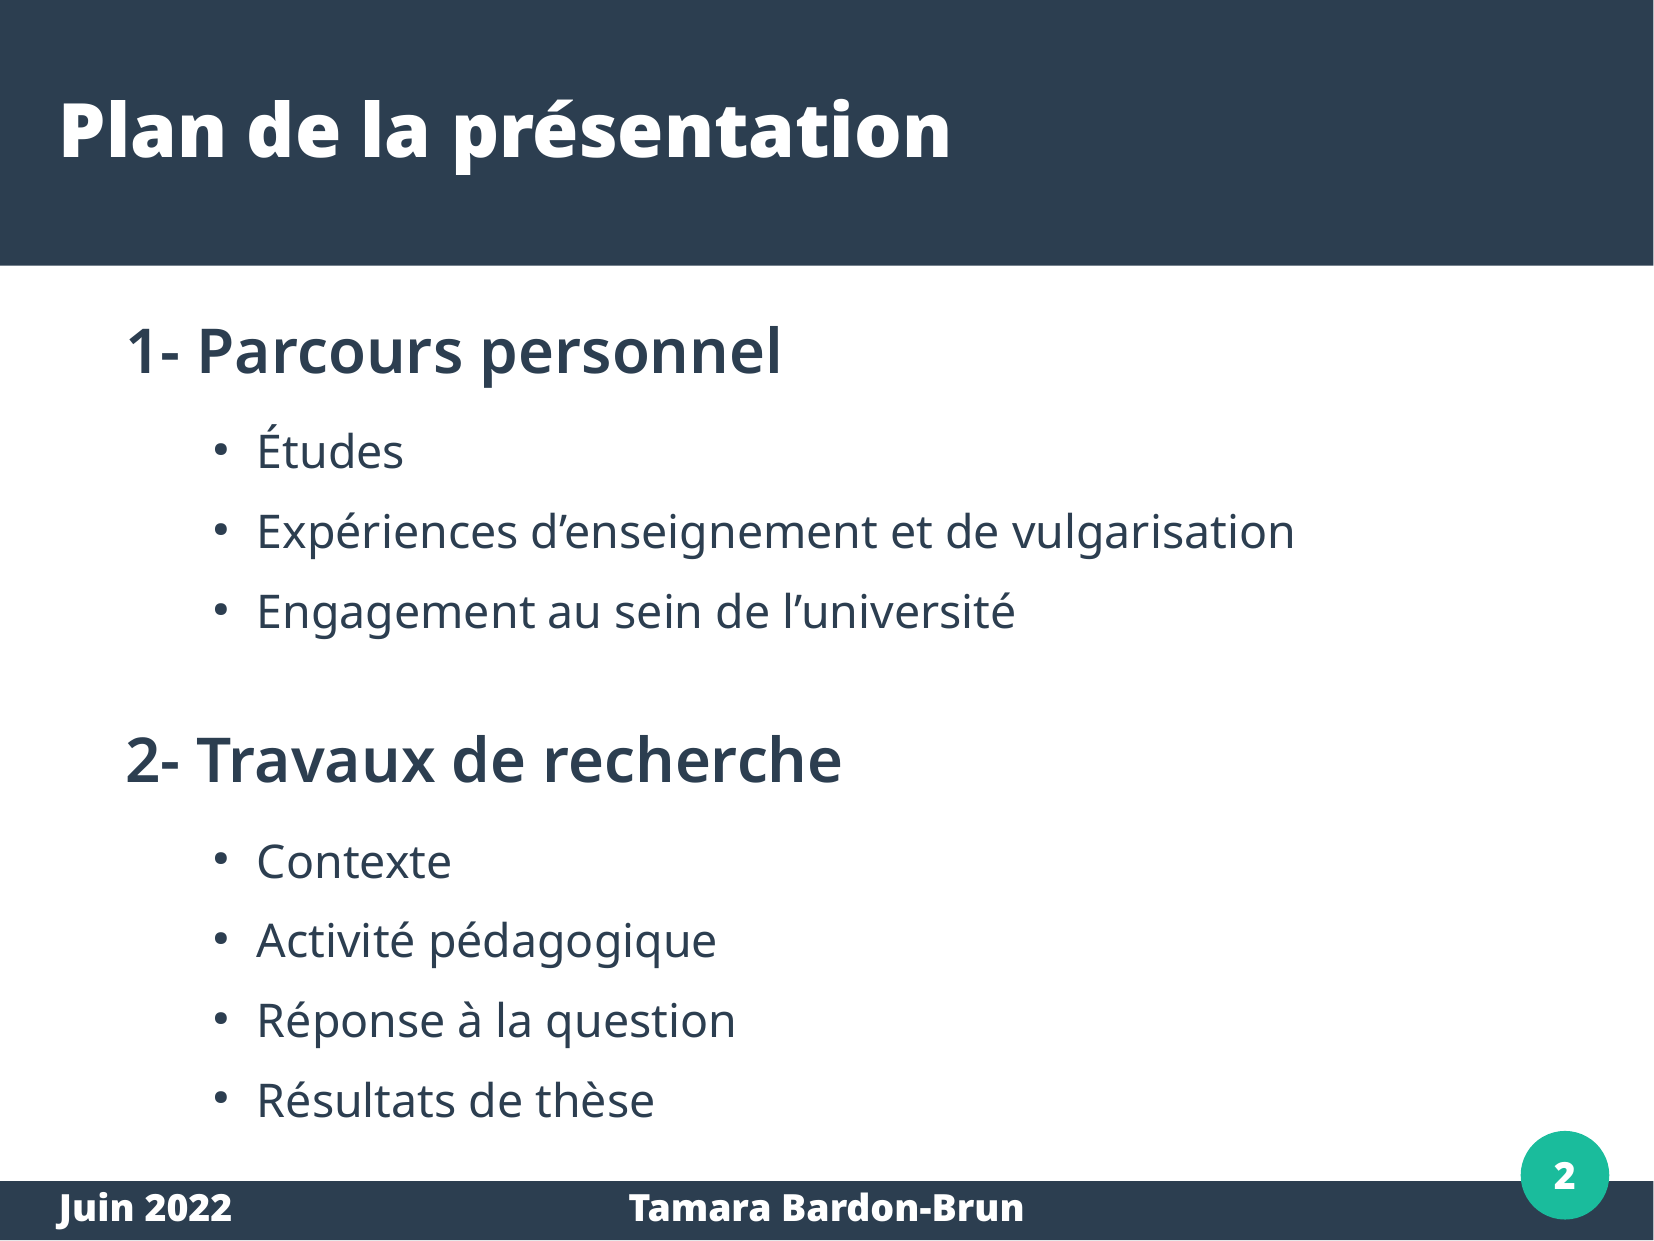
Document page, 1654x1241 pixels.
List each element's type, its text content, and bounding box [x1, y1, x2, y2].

title Plan de la présentation [59, 49, 1595, 207]
list 1- Parcours personnel Études Expériences d’enseignement et de vulgarisation Engagement au sein de l’université 2- Travaux de recherche Contexte Activité pédagogique Réponse à la question Résultats de thèse [59, 307, 1595, 1134]
